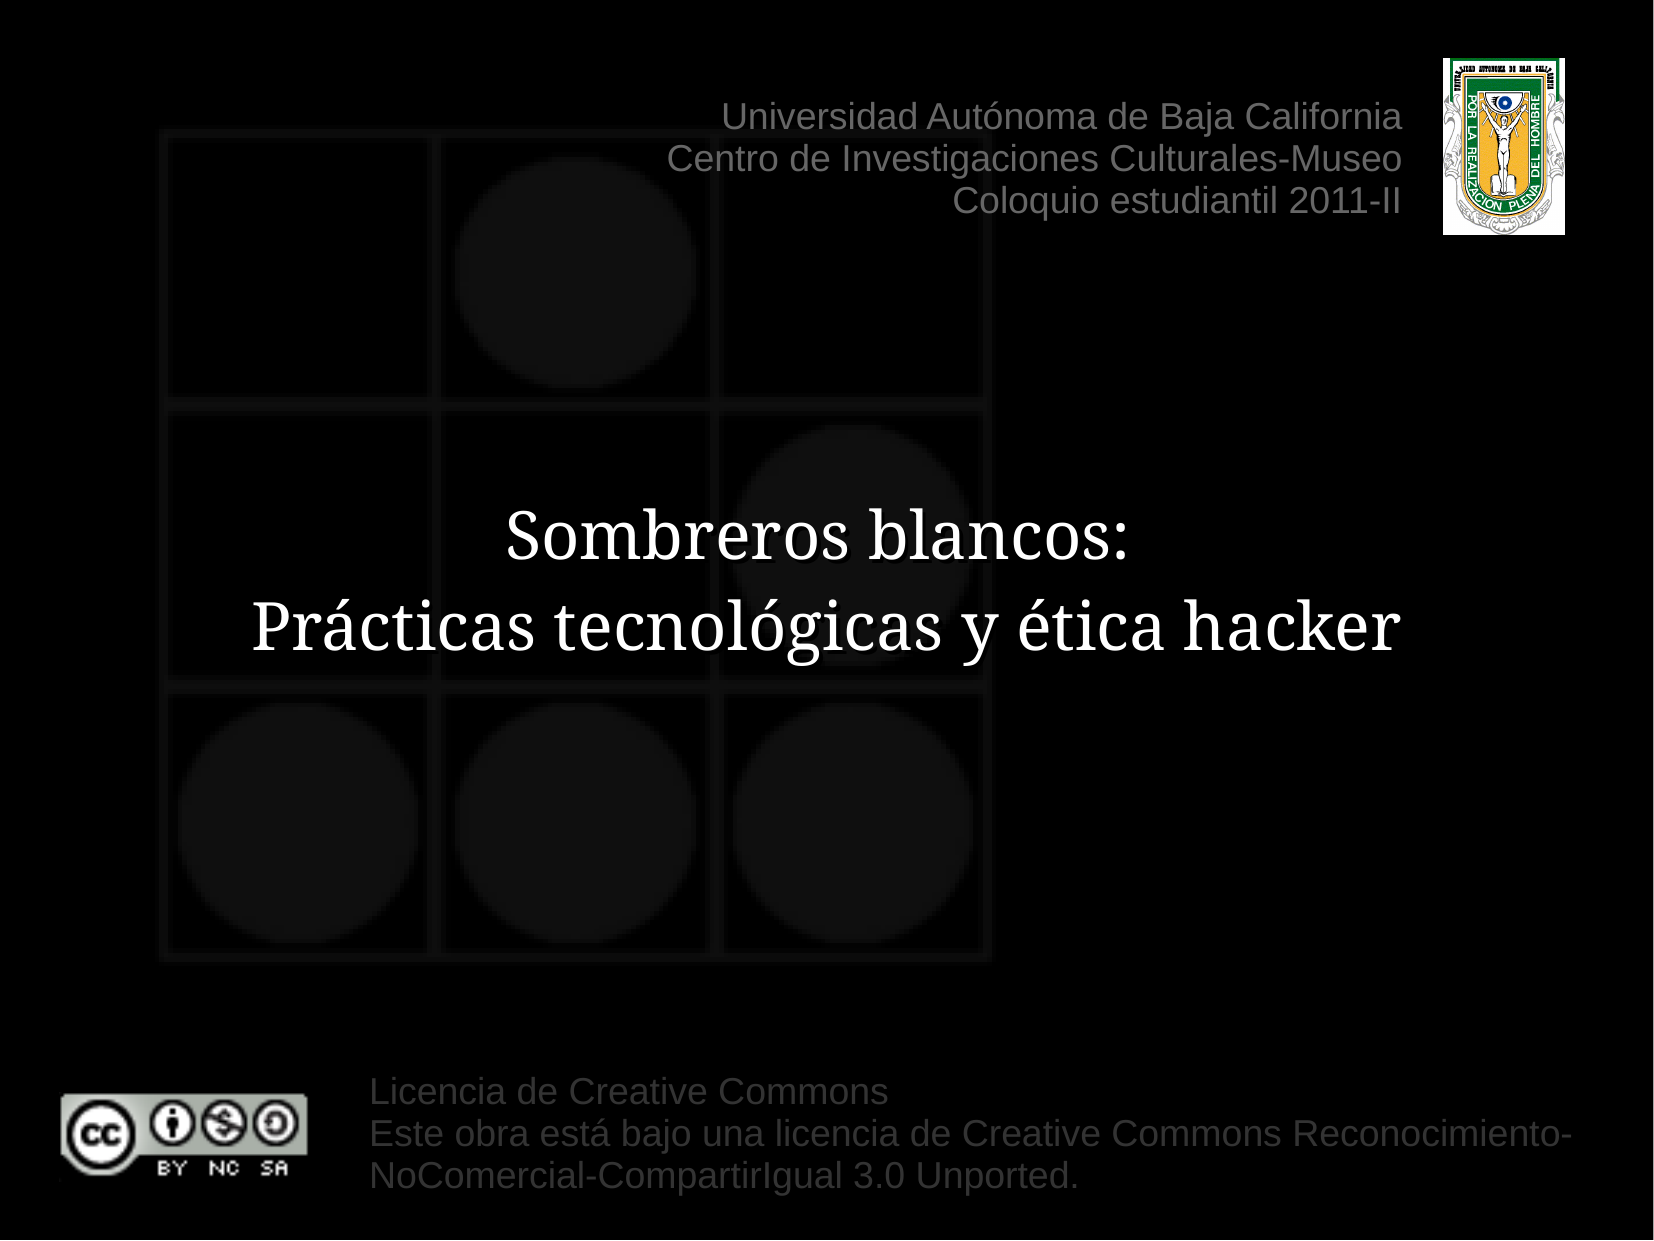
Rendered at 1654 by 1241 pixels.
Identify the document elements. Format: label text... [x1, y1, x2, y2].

text_box Universidad Autónoma de Baja California Centro de Investigaciones Culturales-Museo Coloquio estudiantil 2011-II [132, 88, 1418, 230]
picture [1443, 58, 1565, 235]
text_box Licencia de Creative Commons Este obra está bajo una licencia de Creative Commons Reconocimiento-NoComercial-CompartirIgual 3.0 Unported. [354, 1062, 1640, 1205]
picture [59, 1092, 311, 1182]
subtitle Sombreros blancos: Prácticas tecnológicas y ética hacker [82, 49, 1571, 1109]
